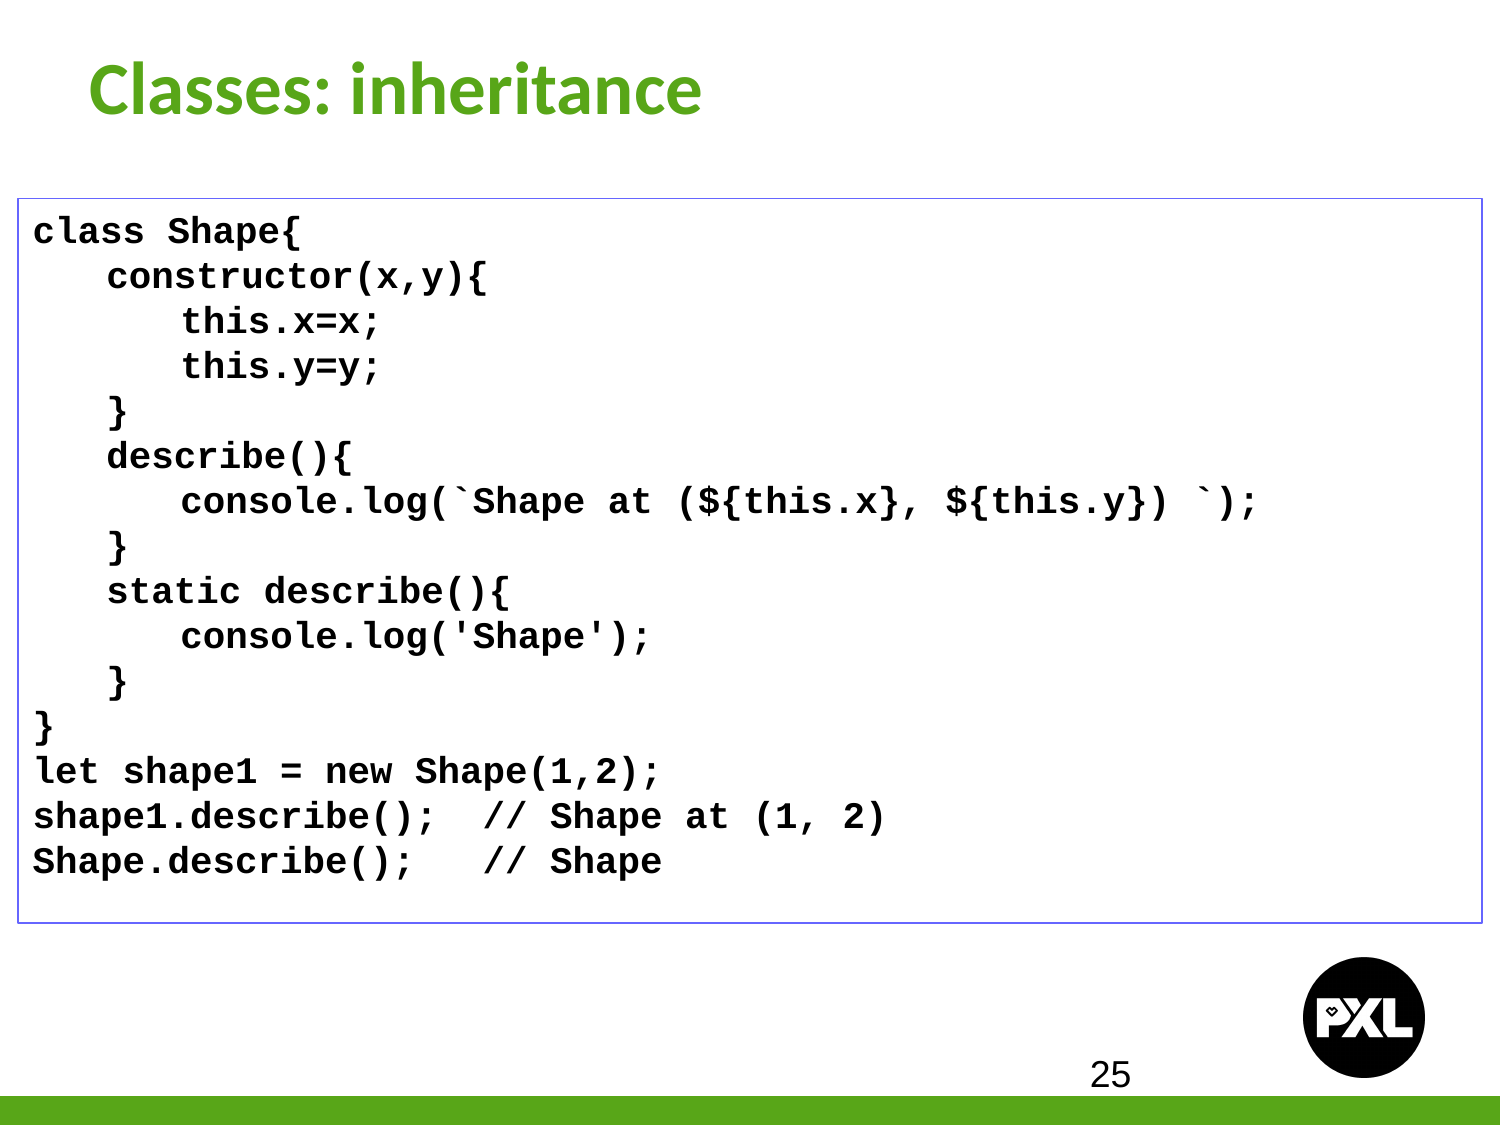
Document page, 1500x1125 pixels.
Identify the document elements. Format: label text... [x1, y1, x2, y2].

text_box class Shape{ constructor(x,y){ this.x=x; this.y=y; } describe(){ console.log(`Shape at (${this.x}, ${this.y}) `); } static describe(){ console.log('Shape'); } } let shape1 = new Shape(1,2); shape1.describe(); // Shape at (1, 2) Shape.describe(); // Shape [17, 198, 1482, 924]
picture [1303, 957, 1425, 1078]
text_box Classes: inheritance [75, 32, 1425, 220]
text_box <number> [1074, 1042, 1304, 1103]
